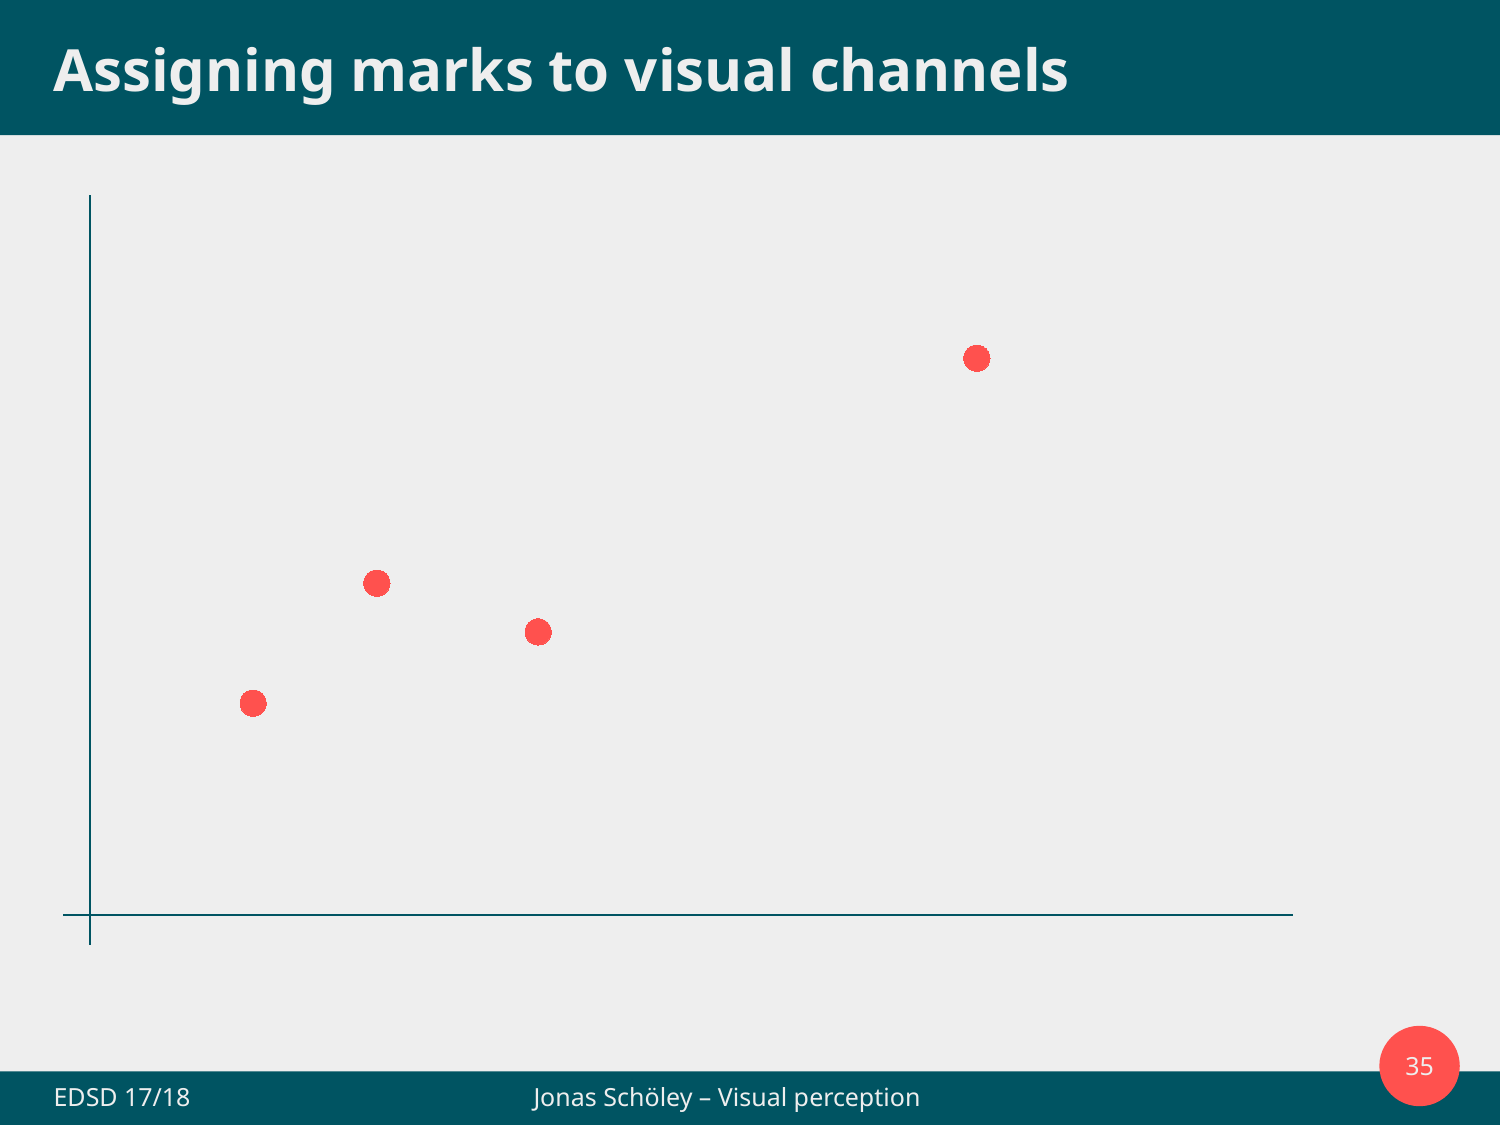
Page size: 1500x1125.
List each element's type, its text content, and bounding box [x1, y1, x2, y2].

text_box [363, 570, 391, 597]
text_box [240, 690, 267, 717]
title Assigning marks to visual channels [53, 0, 1447, 141]
text_box [525, 618, 552, 646]
text_box [963, 345, 991, 372]
